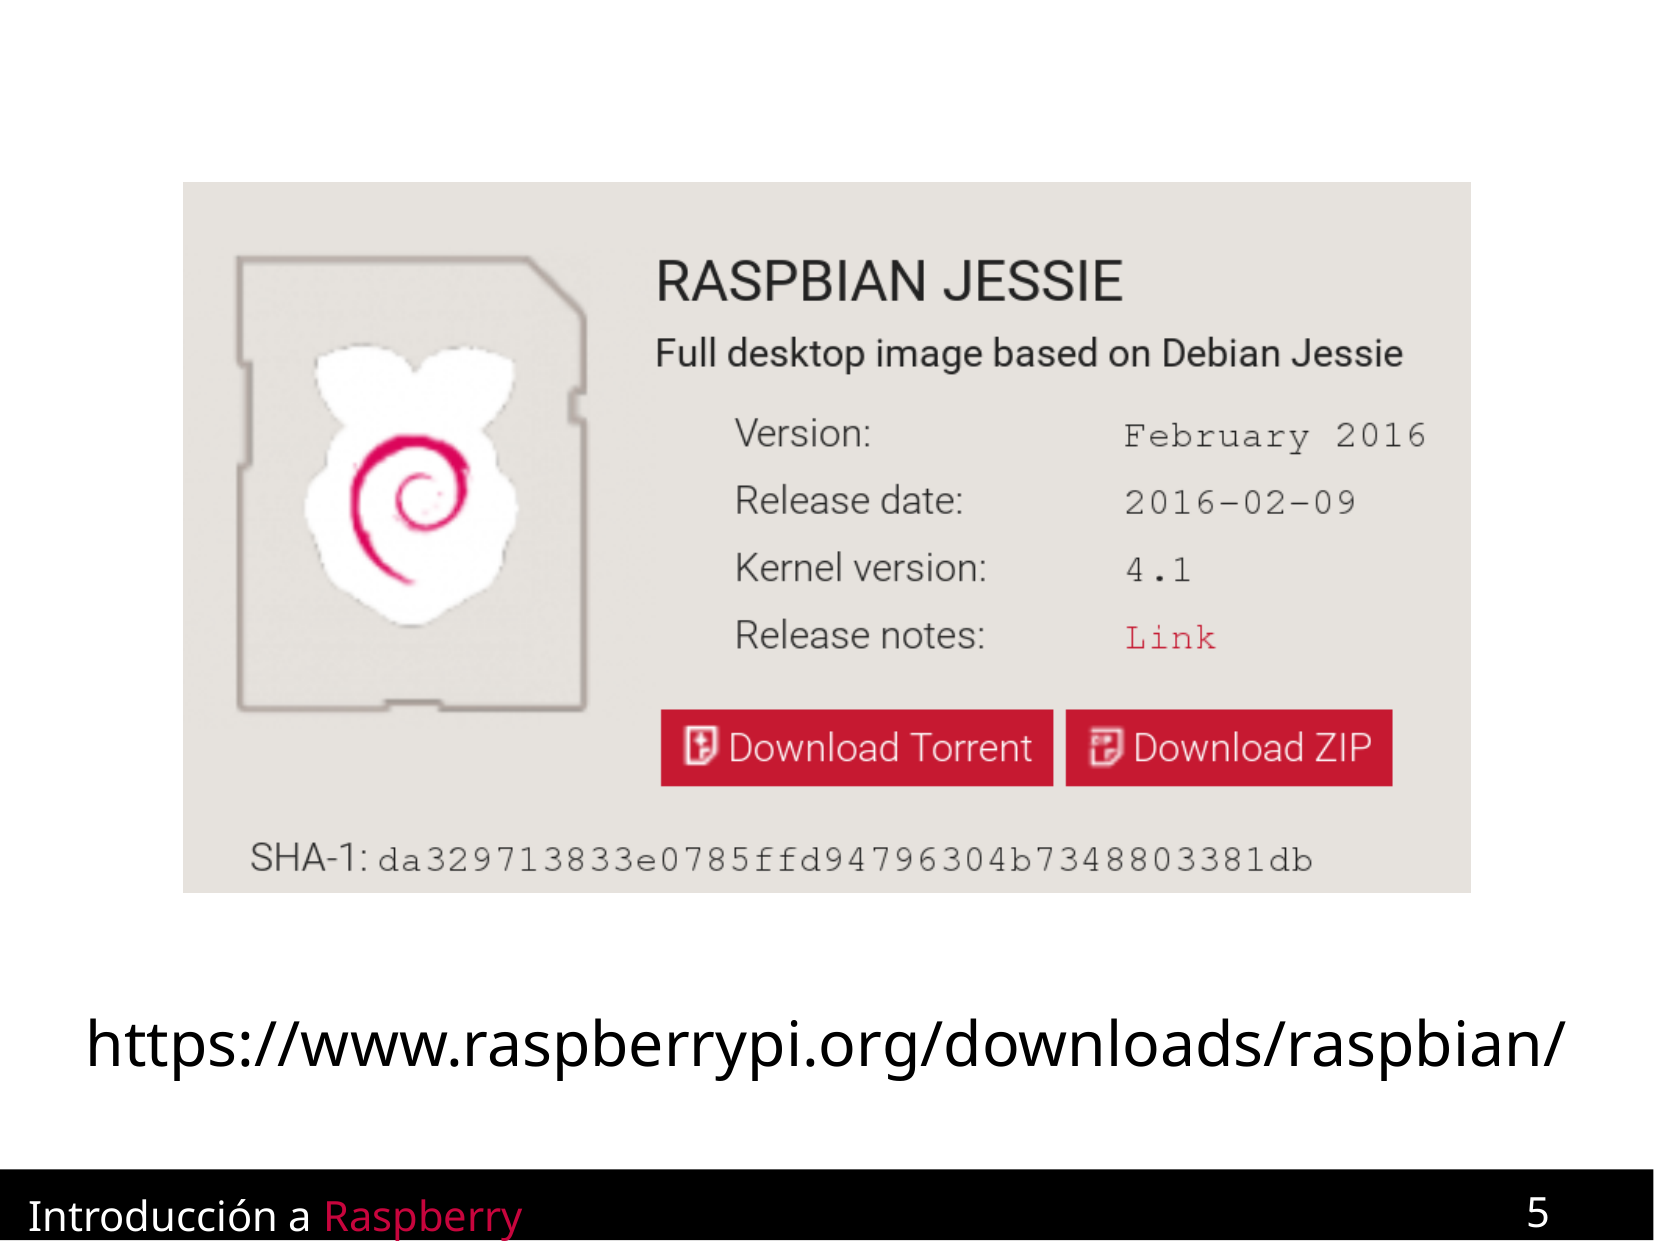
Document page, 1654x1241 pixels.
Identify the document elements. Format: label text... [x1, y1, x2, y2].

text_box [0, 0, 1654, 1241]
text_box <number> [1521, 1175, 1654, 1241]
picture [183, 182, 1471, 893]
text_box Introducción a Raspberry Pi [13, 1179, 556, 1241]
title https://www.raspberrypi.org/downloads/raspbian/ [82, 938, 1571, 1147]
